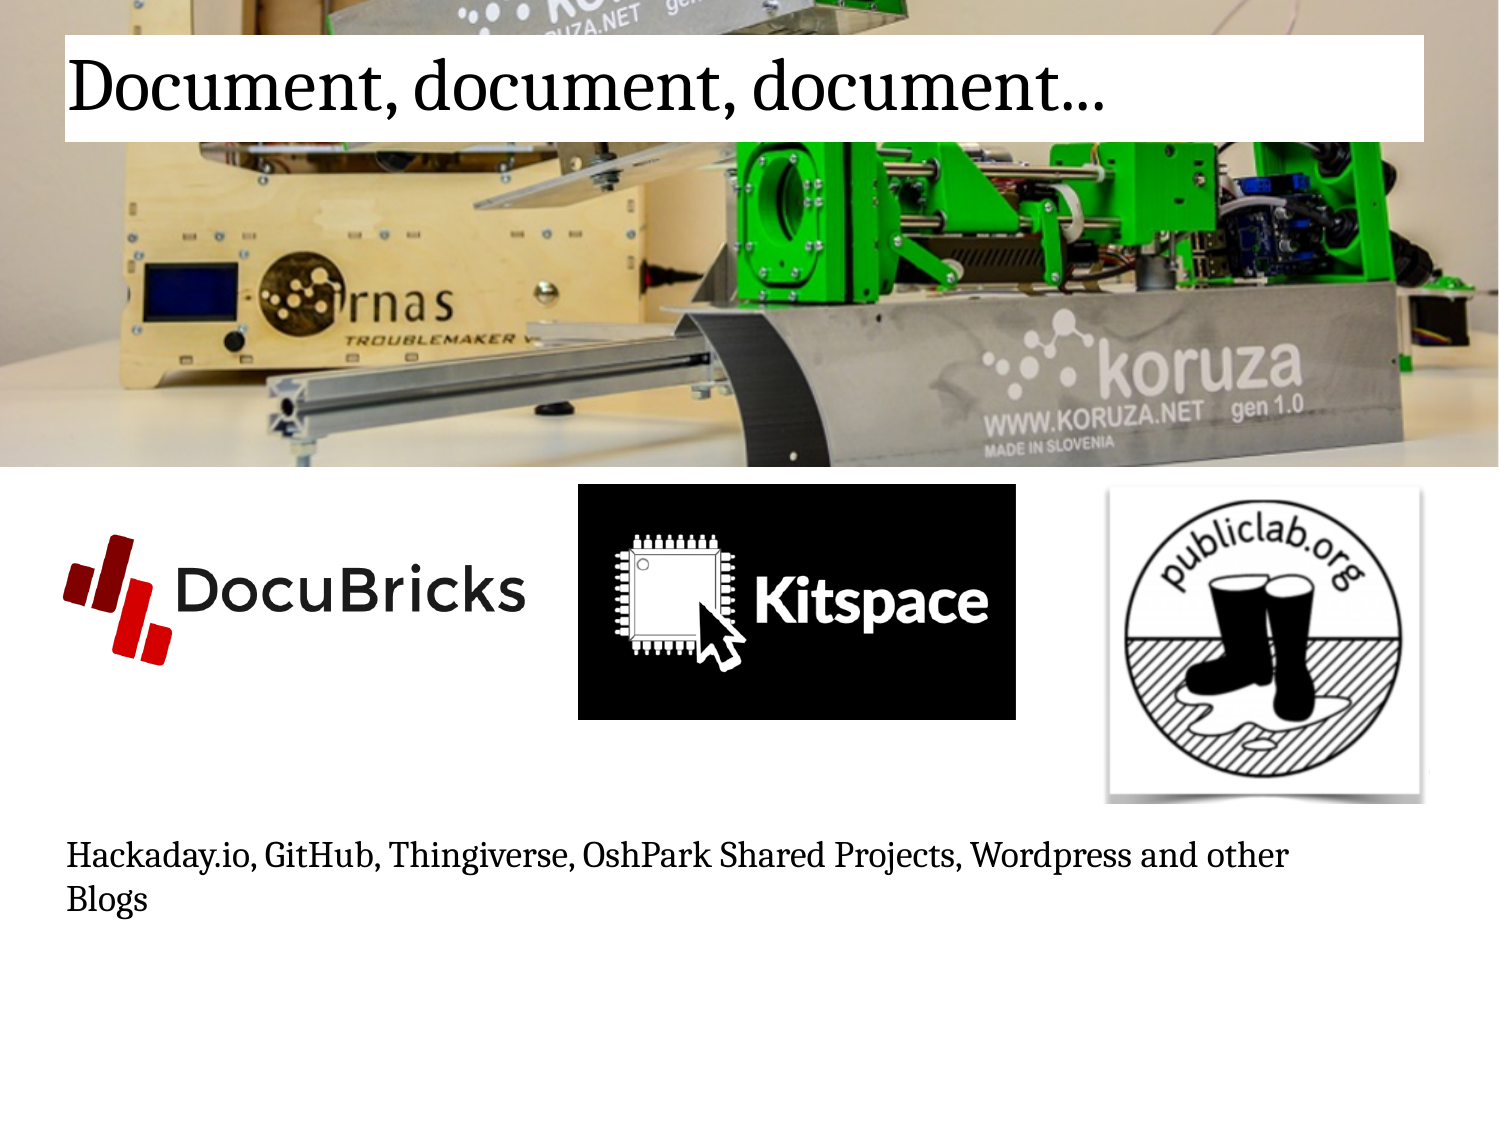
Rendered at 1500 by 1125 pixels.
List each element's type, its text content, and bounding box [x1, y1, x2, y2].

picture [16, 484, 1016, 720]
picture [0, 0, 1500, 467]
text_box Document, document, document... [52, 35, 1395, 138]
text_box Hackaday.io, GitHub, Thingiverse, OshPark Shared Projects, Wordpress and other Blogs [51, 826, 1382, 929]
text_box [65, 35, 1424, 142]
picture [1098, 480, 1430, 804]
